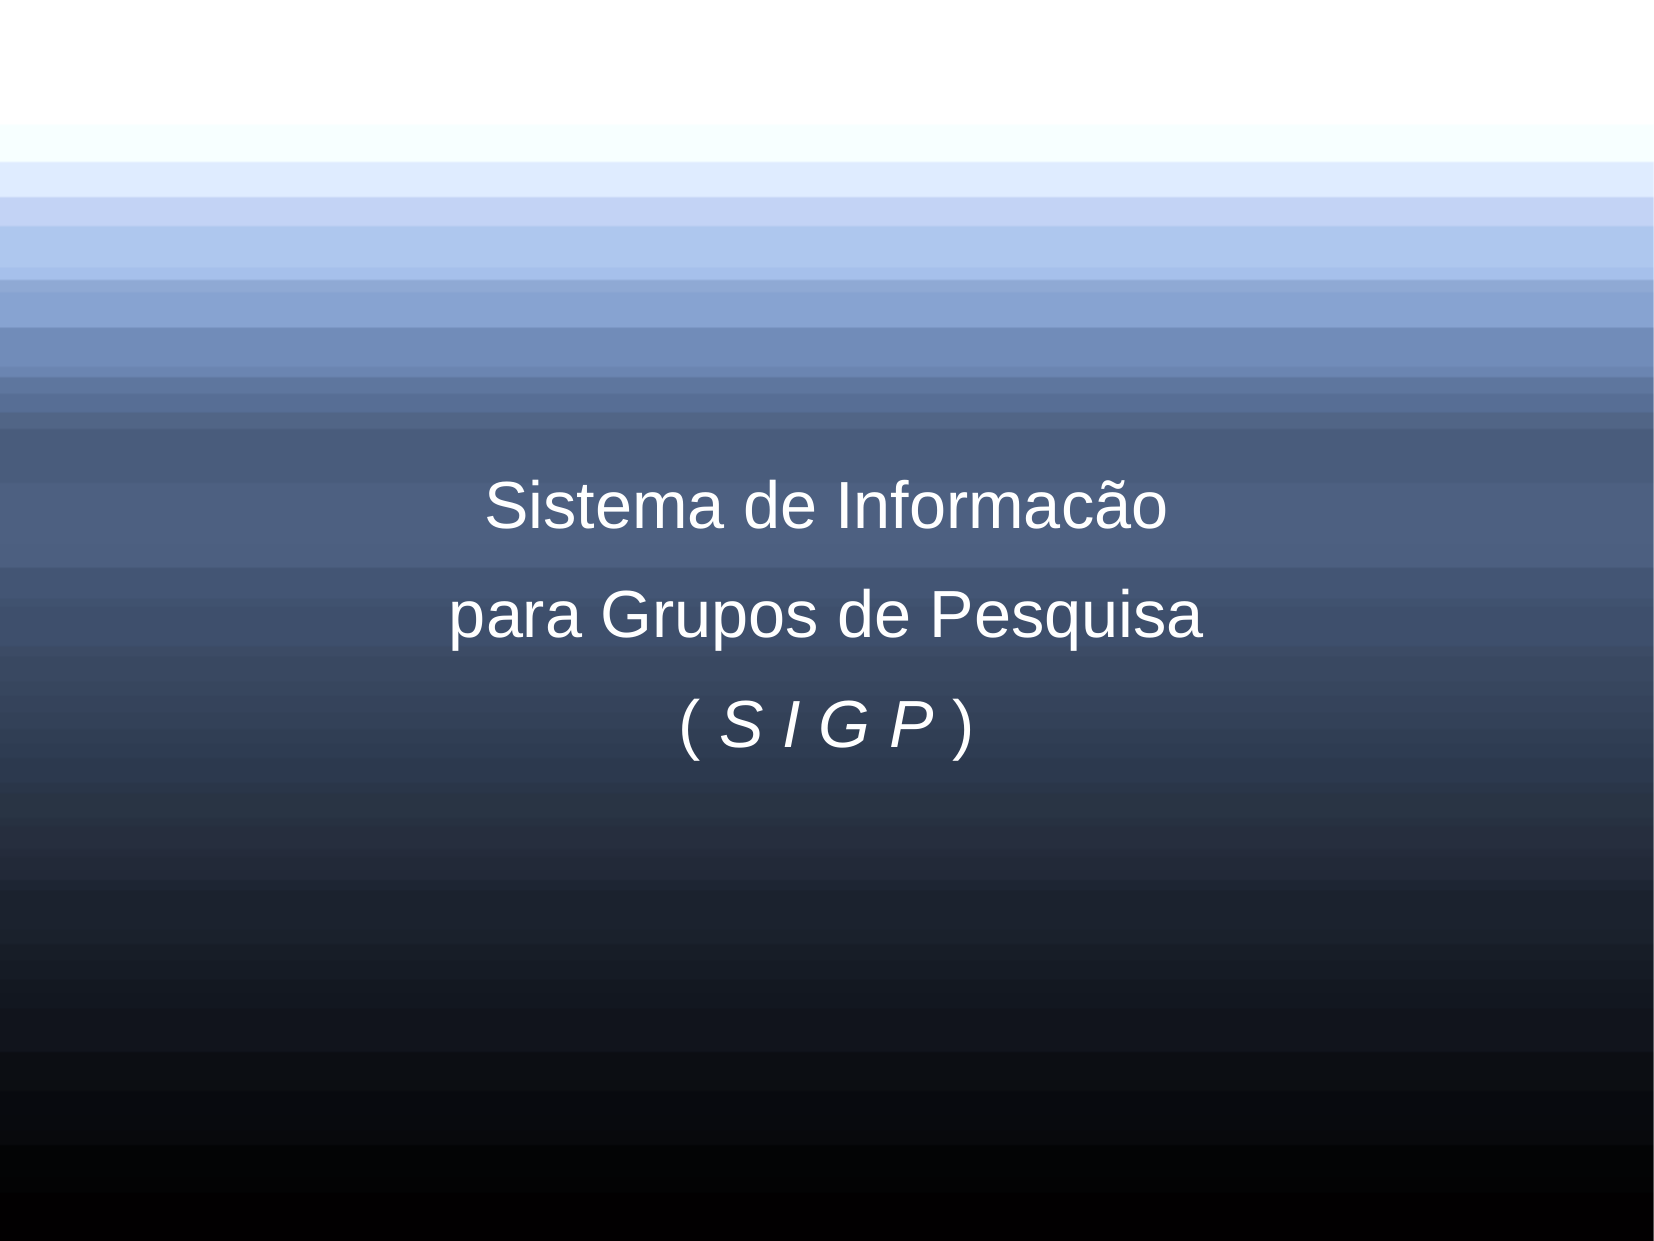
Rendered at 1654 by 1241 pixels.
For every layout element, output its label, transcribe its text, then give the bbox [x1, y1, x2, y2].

subtitle Sistema de Informacão para Grupos de Pesquisa ( S I G P ) [82, 56, 1571, 1166]
